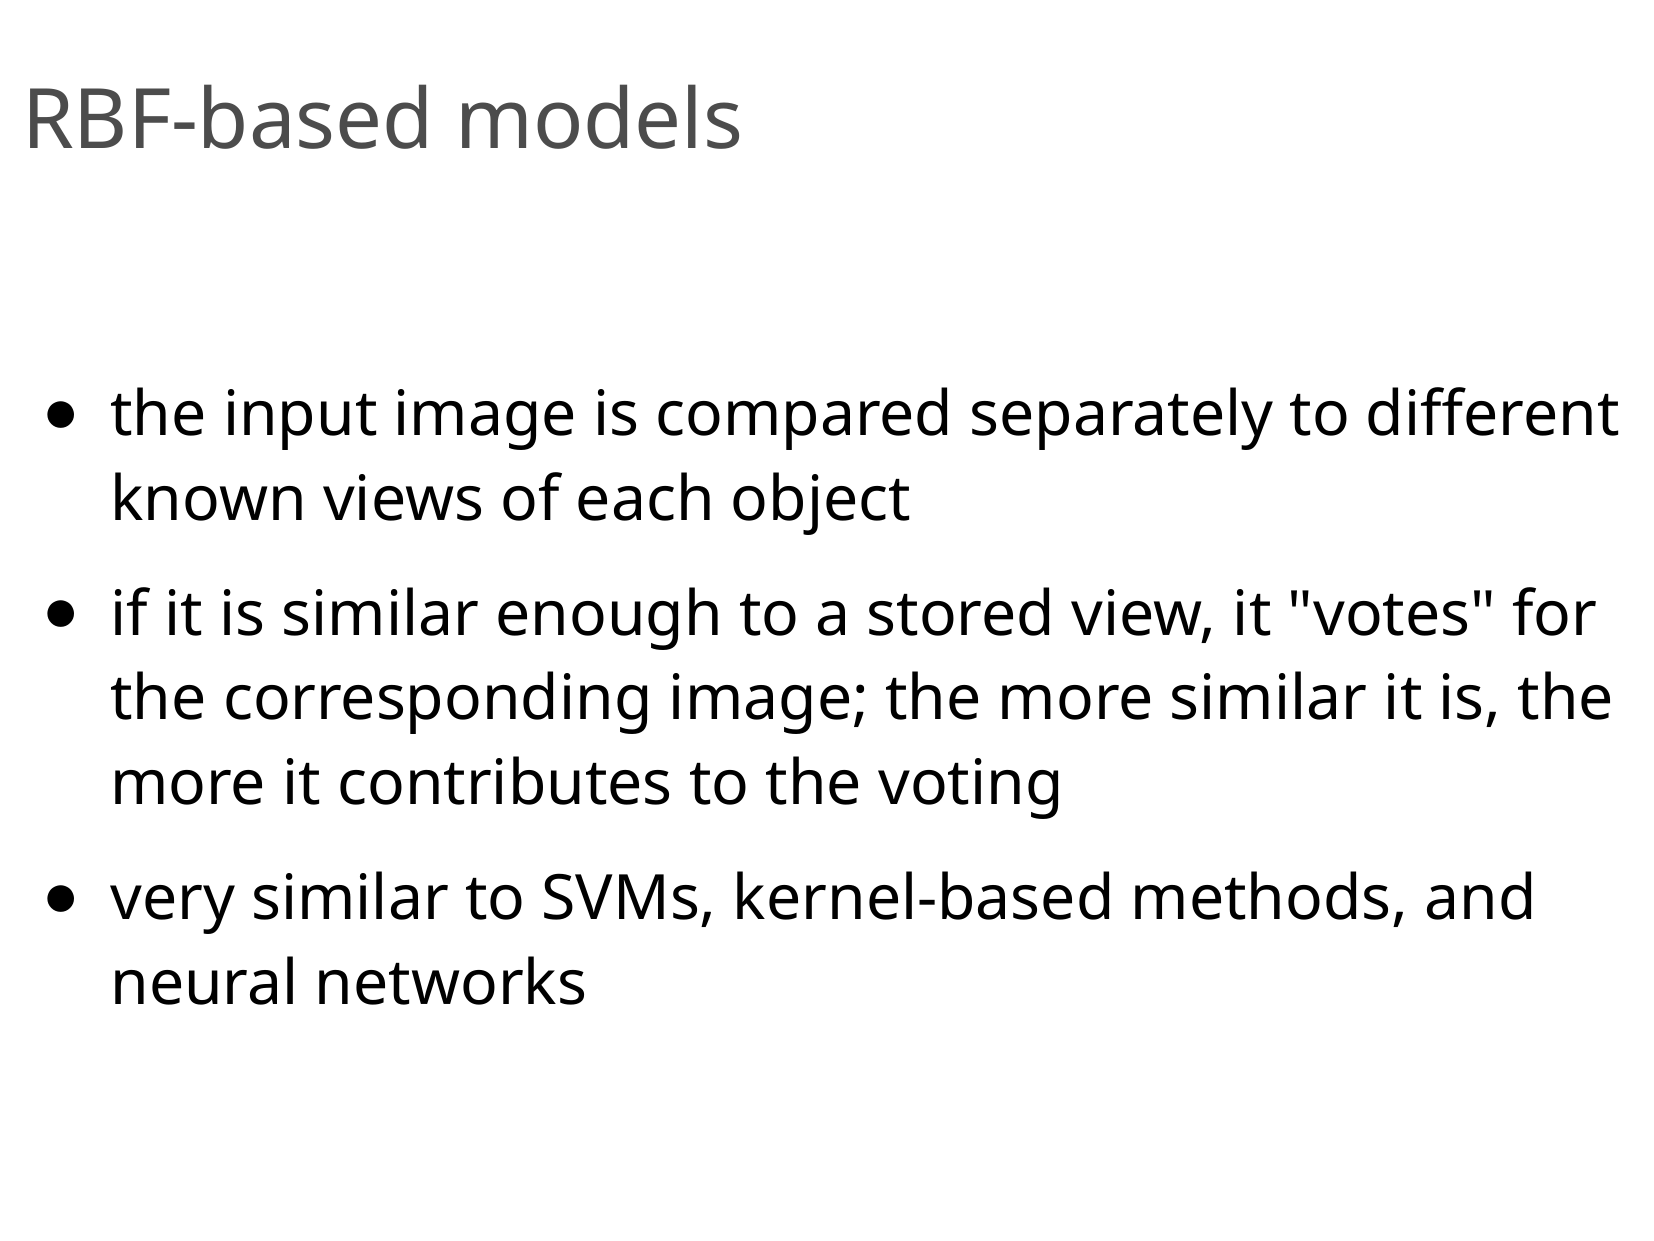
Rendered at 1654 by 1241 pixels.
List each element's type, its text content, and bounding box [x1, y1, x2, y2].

list the input image is compared separately to different known views of each object if it is similar enough to a stored view, it "votes" for the corresponding image; the more similar it is, the more it contributes to the voting very similar to SVMs, kernel-based methods, and neural networks [25, 226, 1654, 1166]
title RBF-based models [22, 19, 1654, 213]
